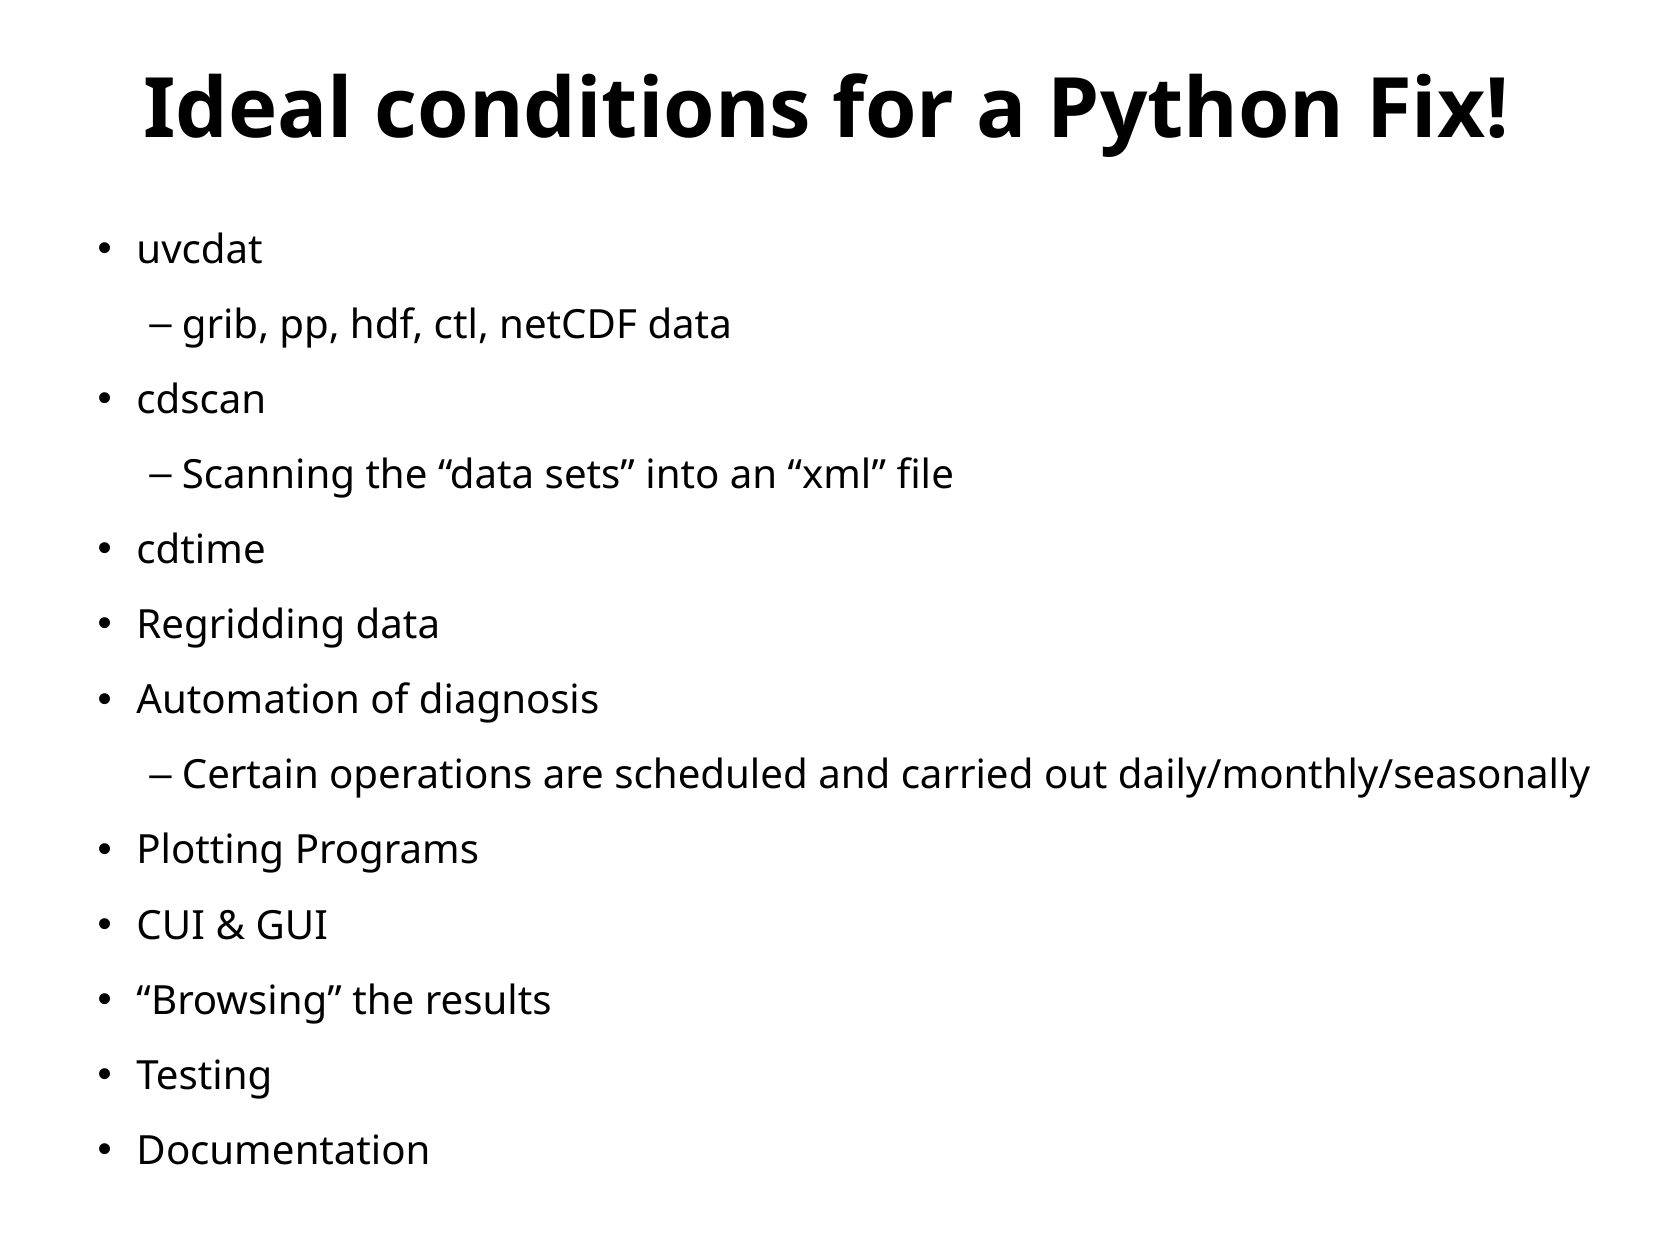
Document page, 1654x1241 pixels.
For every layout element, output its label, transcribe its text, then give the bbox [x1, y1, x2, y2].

list uvcdat grib, pp, hdf, ctl, netCDF data cdscan Scanning the “data sets” into an “xml” file cdtime Regridding data Automation of diagnosis Certain operations are scheduled and carried out daily/monthly/seasonally Plotting Programs CUI & GUI “Browsing” the results Testing Documentation [82, 212, 1607, 1217]
title Ideal conditions for a Python Fix! [82, 2, 1571, 210]
